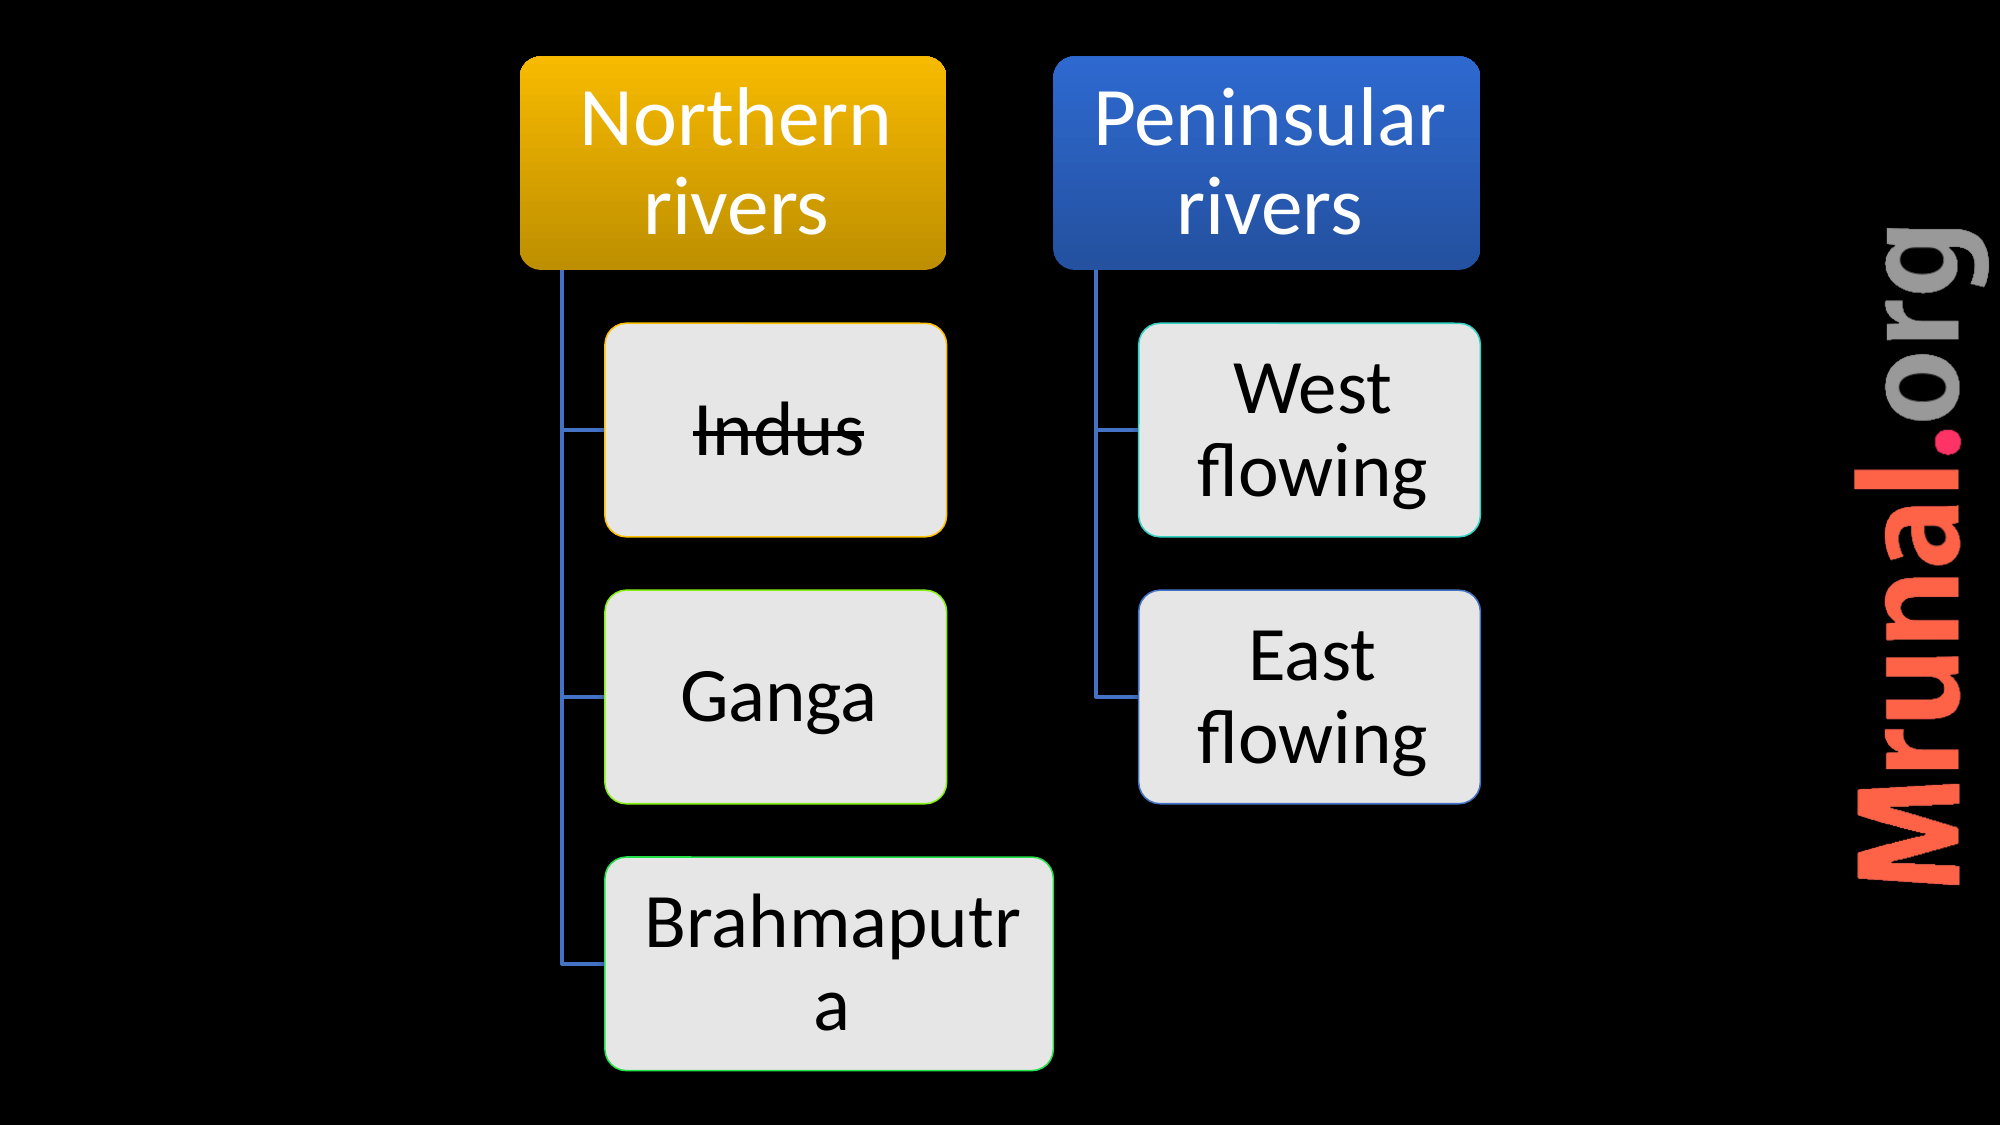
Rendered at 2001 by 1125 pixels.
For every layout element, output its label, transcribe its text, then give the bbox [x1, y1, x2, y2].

text_box Brahmaputra [604, 857, 1054, 1071]
text_box West flowing [1138, 323, 1481, 537]
text_box Northern rivers [519, 56, 947, 270]
text_box Indus [604, 323, 947, 537]
picture [1832, 224, 2000, 894]
text_box East flowing [1138, 590, 1481, 804]
text_box Peninsular rivers [1053, 56, 1481, 270]
text_box Ganga [604, 590, 947, 804]
